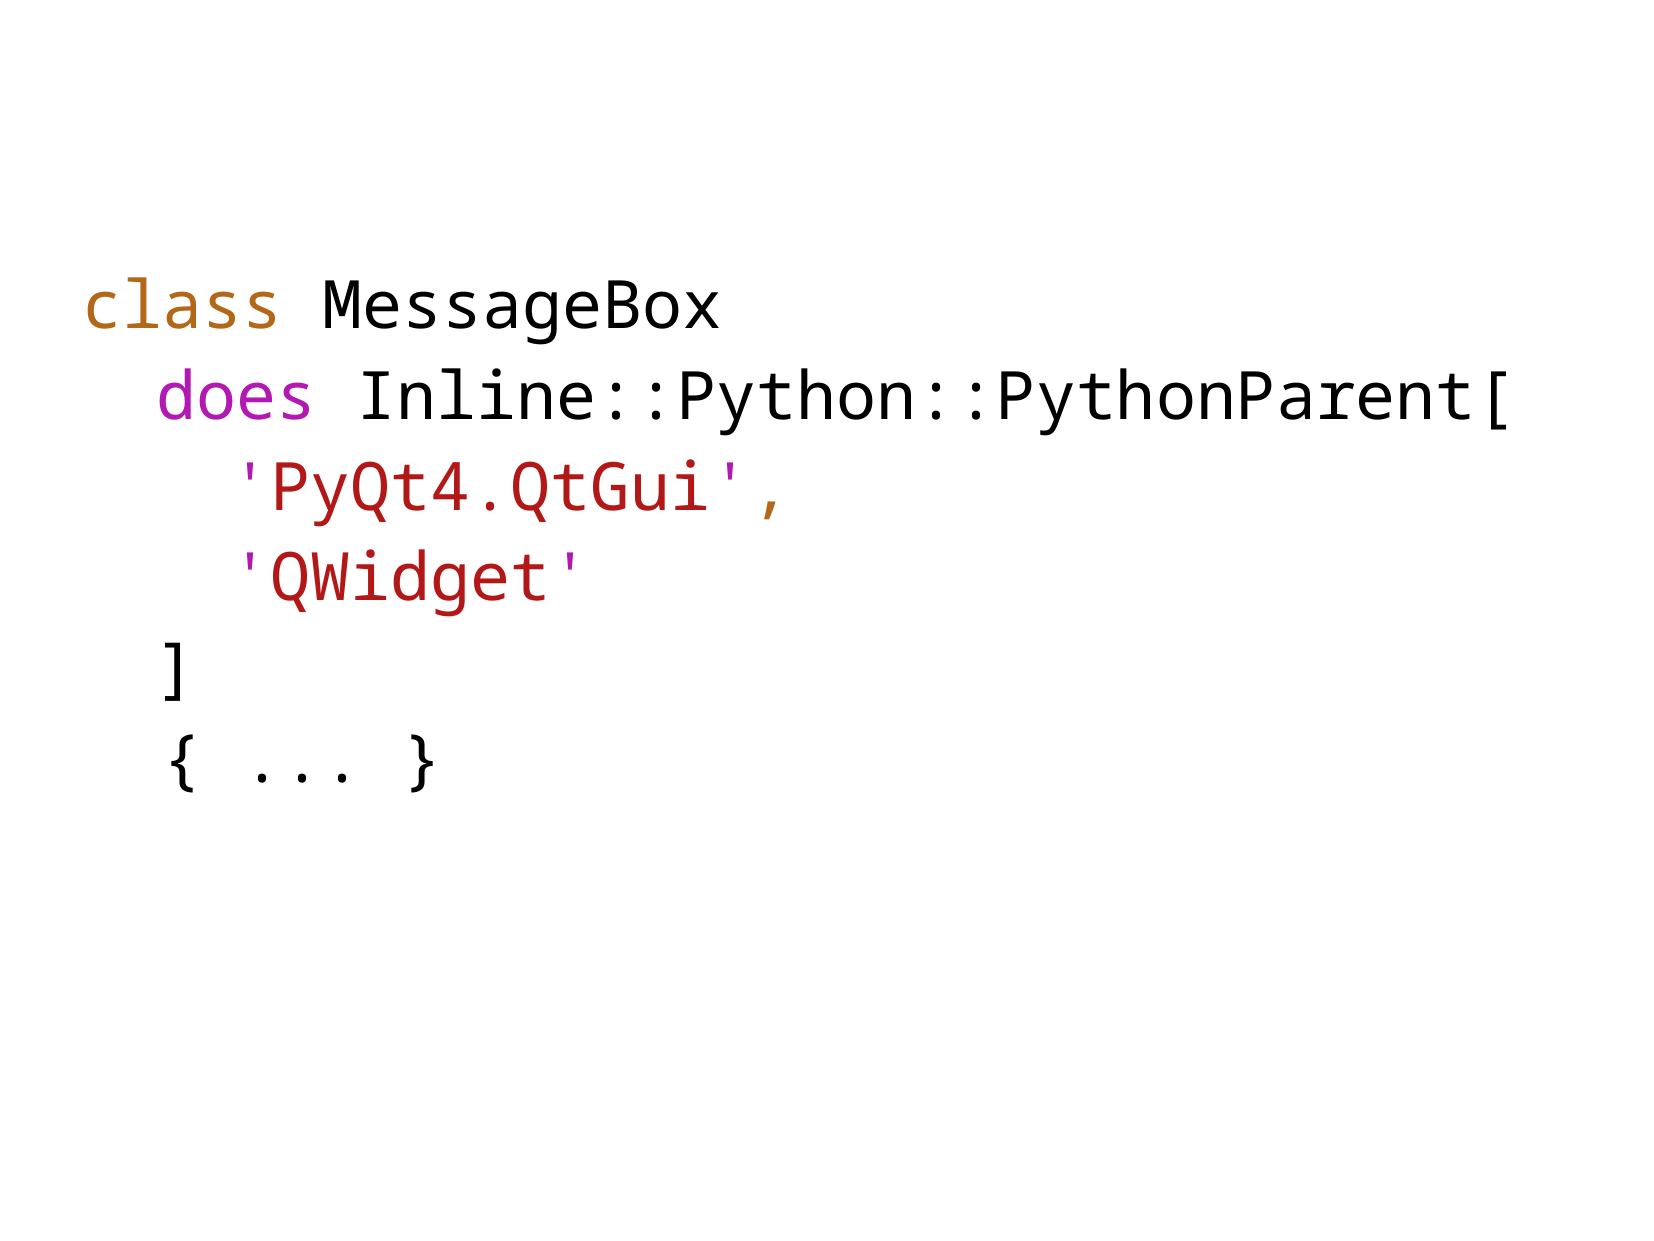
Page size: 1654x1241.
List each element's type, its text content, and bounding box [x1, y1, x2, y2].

subtitle class MessageBox does Inline::Python::PythonParent[ 'PyQt4.QtGui', 'QWidget' ] { ... } [82, 49, 1571, 1010]
